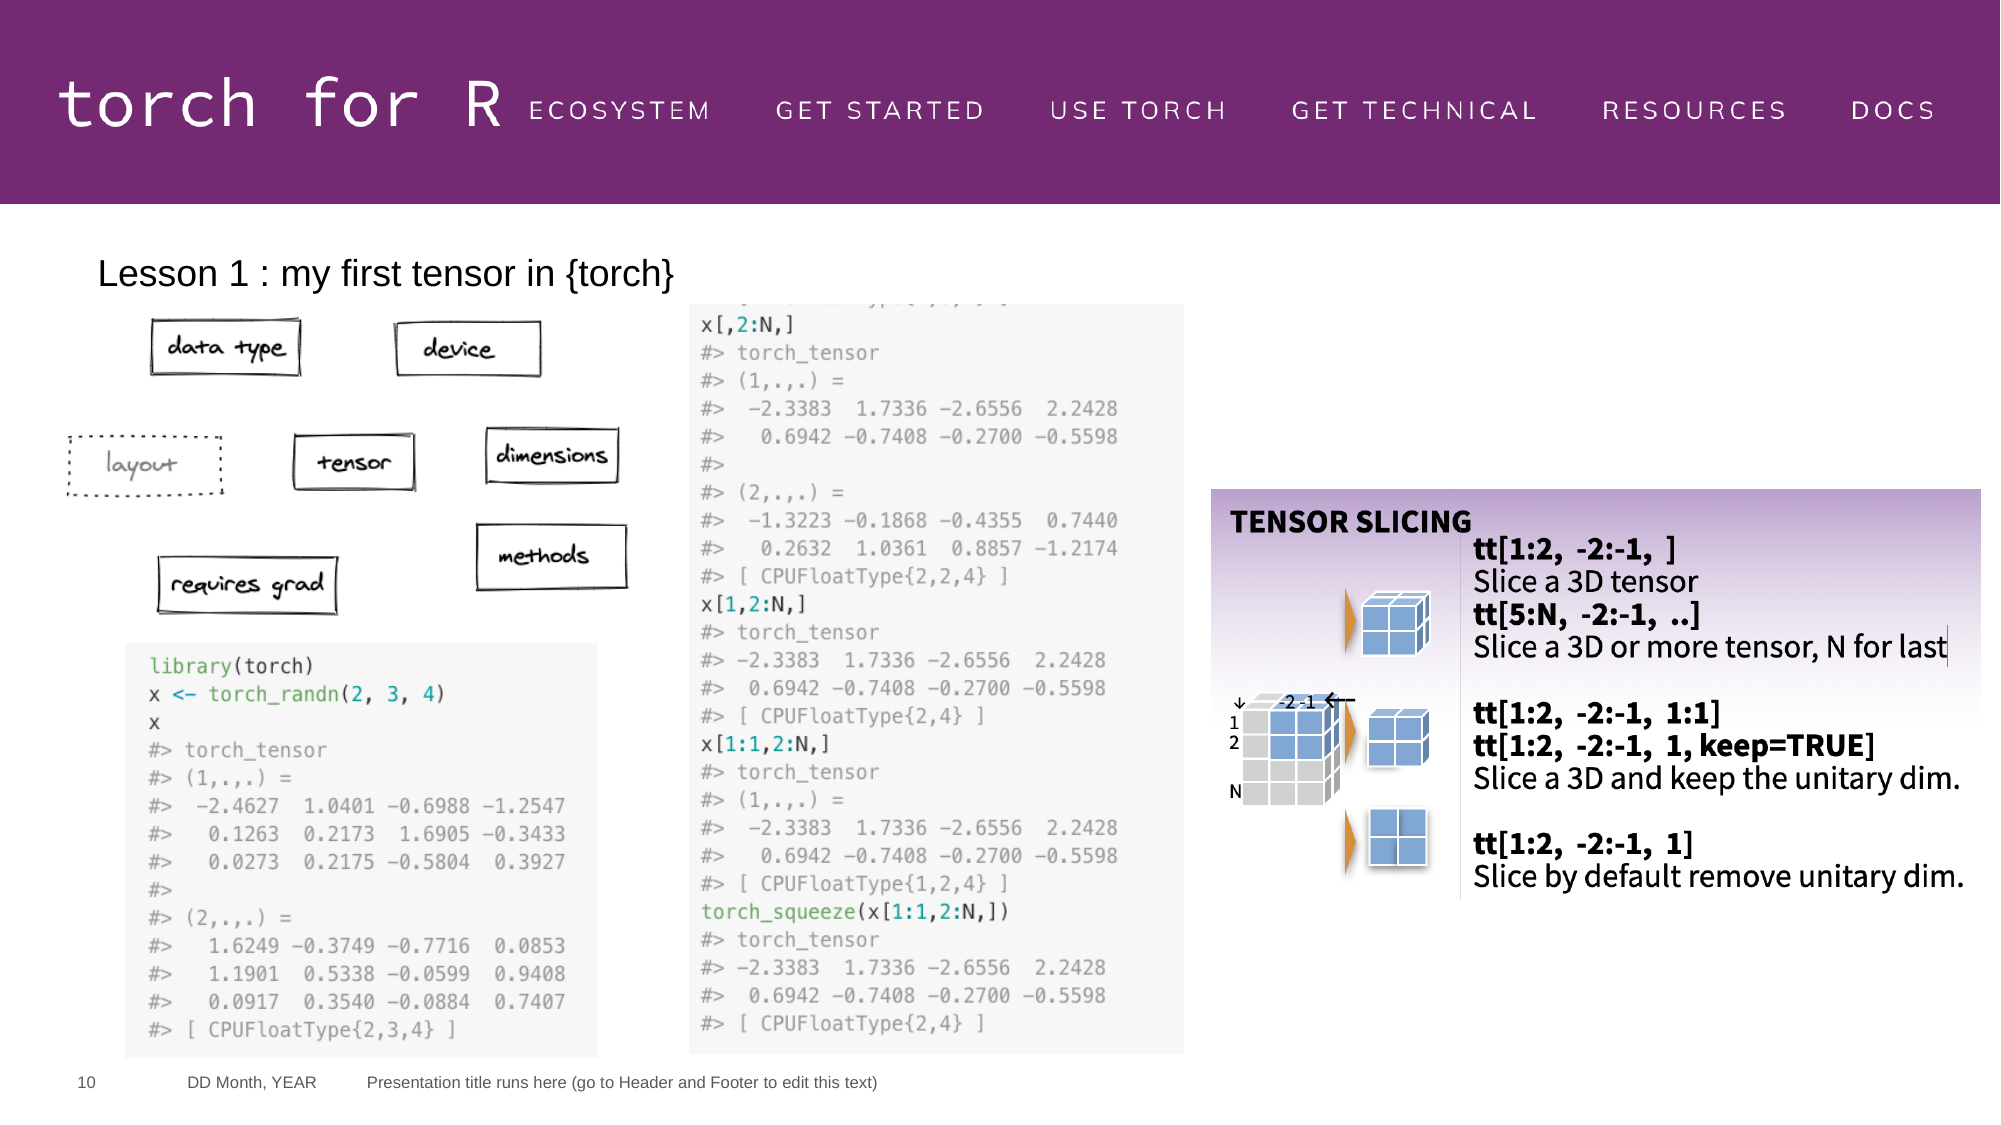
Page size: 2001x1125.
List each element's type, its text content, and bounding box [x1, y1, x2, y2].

text_box Presentation title runs here (go to Header and Footer to edit this text) [366, 1057, 1728, 1093]
picture [59, 309, 638, 624]
text_box Lesson 1 : my first tensor in {torch} [82, 241, 1134, 760]
picture [125, 643, 598, 1058]
picture [1211, 488, 1981, 901]
text_box DD Month, YEAR [127, 1058, 318, 1093]
text_box <number> [77, 1057, 126, 1093]
picture [0, 0, 2000, 204]
picture [689, 304, 1184, 1054]
